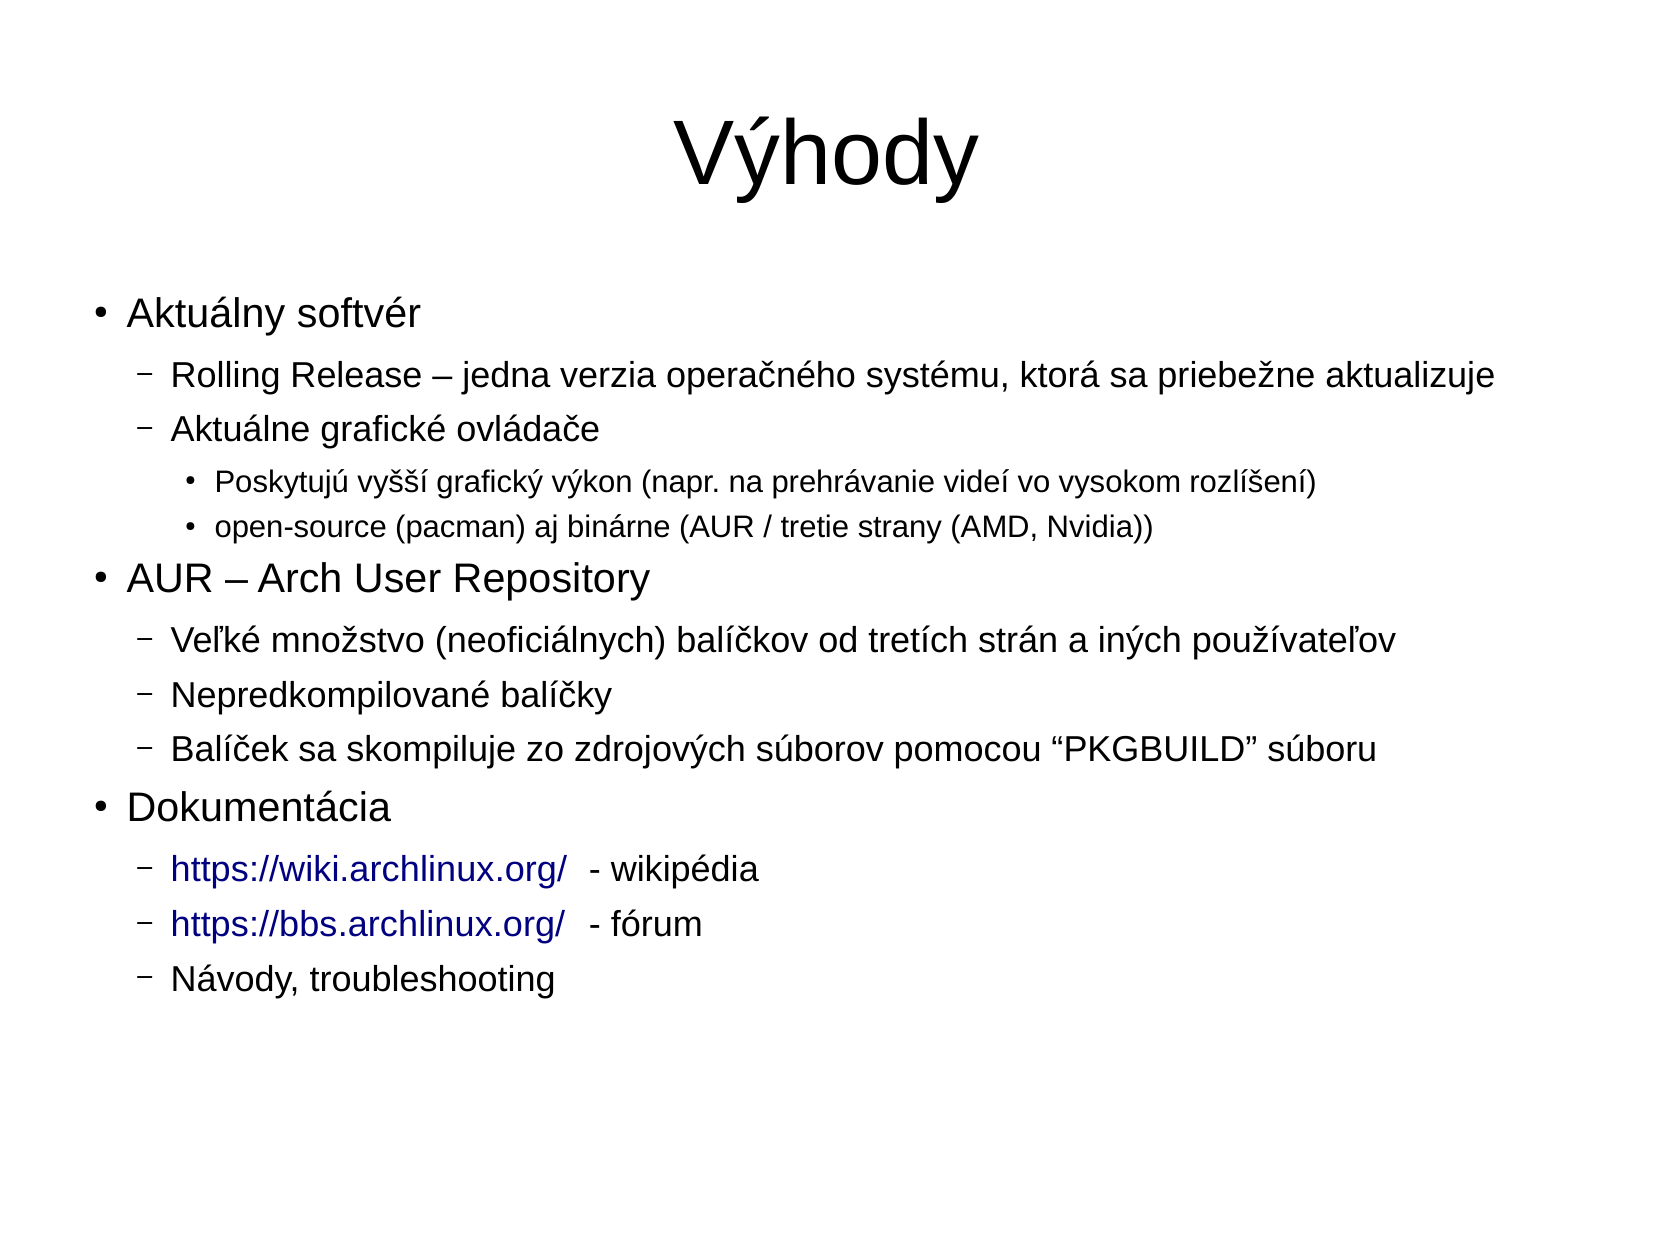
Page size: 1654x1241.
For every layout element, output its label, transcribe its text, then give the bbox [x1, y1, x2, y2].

title Výhody [82, 49, 1571, 257]
list Aktuálny softvér Rolling Release – jedna verzia operačného systému, ktorá sa priebežne aktualizuje Aktuálne grafické ovládače Poskytujú vyšší grafický výkon (napr. na prehrávanie videí vo vysokom rozlíšení) open-source (pacman) aj binárne (AUR / tretie strany (AMD, Nvidia)) AUR – Arch User Repository Veľké množstvo (neoficiálnych) balíčkov od tretích strán a iných používateľov Nepredkompilované balíčky Balíček sa skompiluje zo zdrojových súborov pomocou “PKGBUILD” súboru Dokumentácia https://wiki.archlinux.org/ - wikipédia https://bbs.archlinux.org/ - fórum Návody, troubleshooting [82, 290, 1571, 1010]
